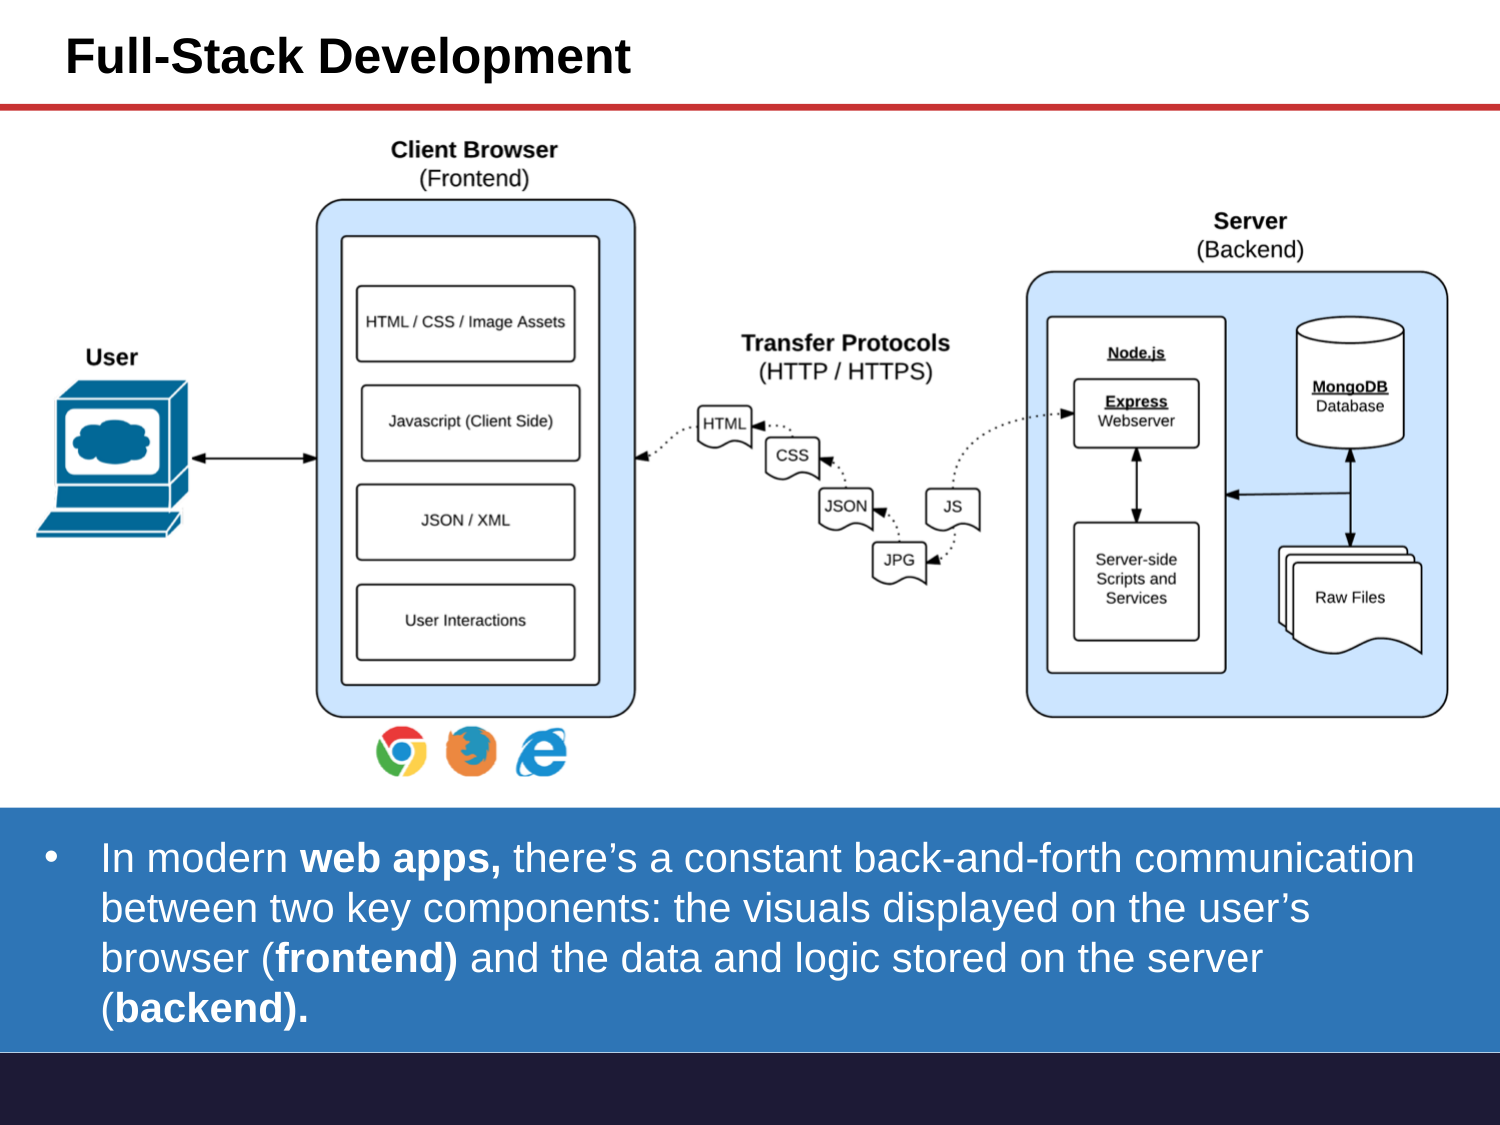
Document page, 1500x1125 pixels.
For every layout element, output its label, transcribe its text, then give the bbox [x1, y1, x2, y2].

text_box [0, 807, 1500, 1053]
text_box In modern web apps, there’s a constant back-and-forth communication between two key components: the visuals displayed on the user’s browser (frontend) and the data and logic stored on the server (backend). [29, 823, 1473, 1039]
title Full-Stack Development [50, 0, 948, 108]
picture [16, 114, 1485, 806]
